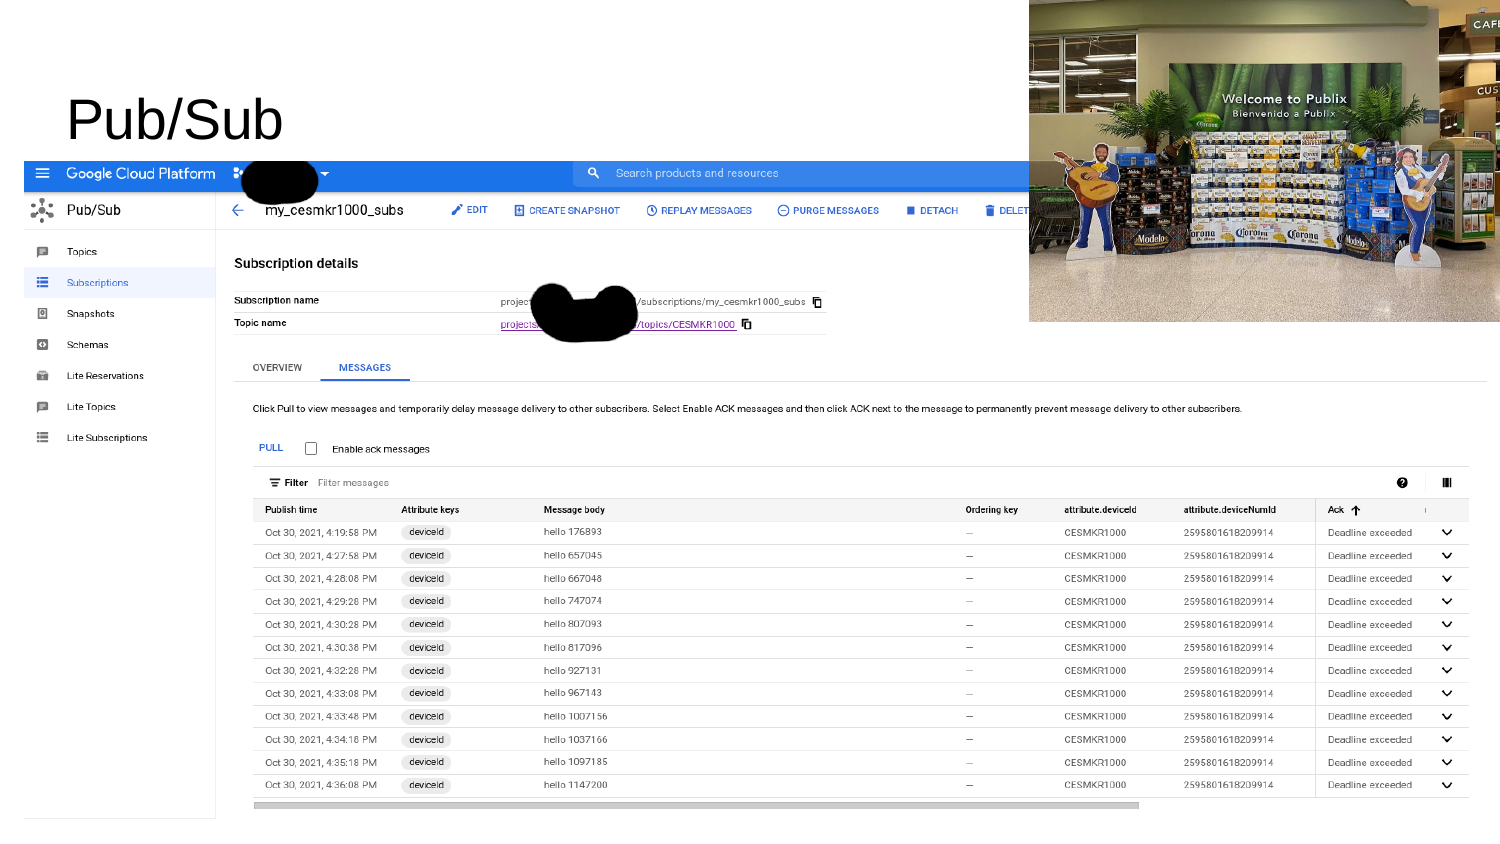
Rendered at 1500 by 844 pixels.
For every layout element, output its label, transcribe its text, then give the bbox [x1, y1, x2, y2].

picture [24, 0, 1500, 819]
title Pub/Sub [51, 72, 1029, 161]
